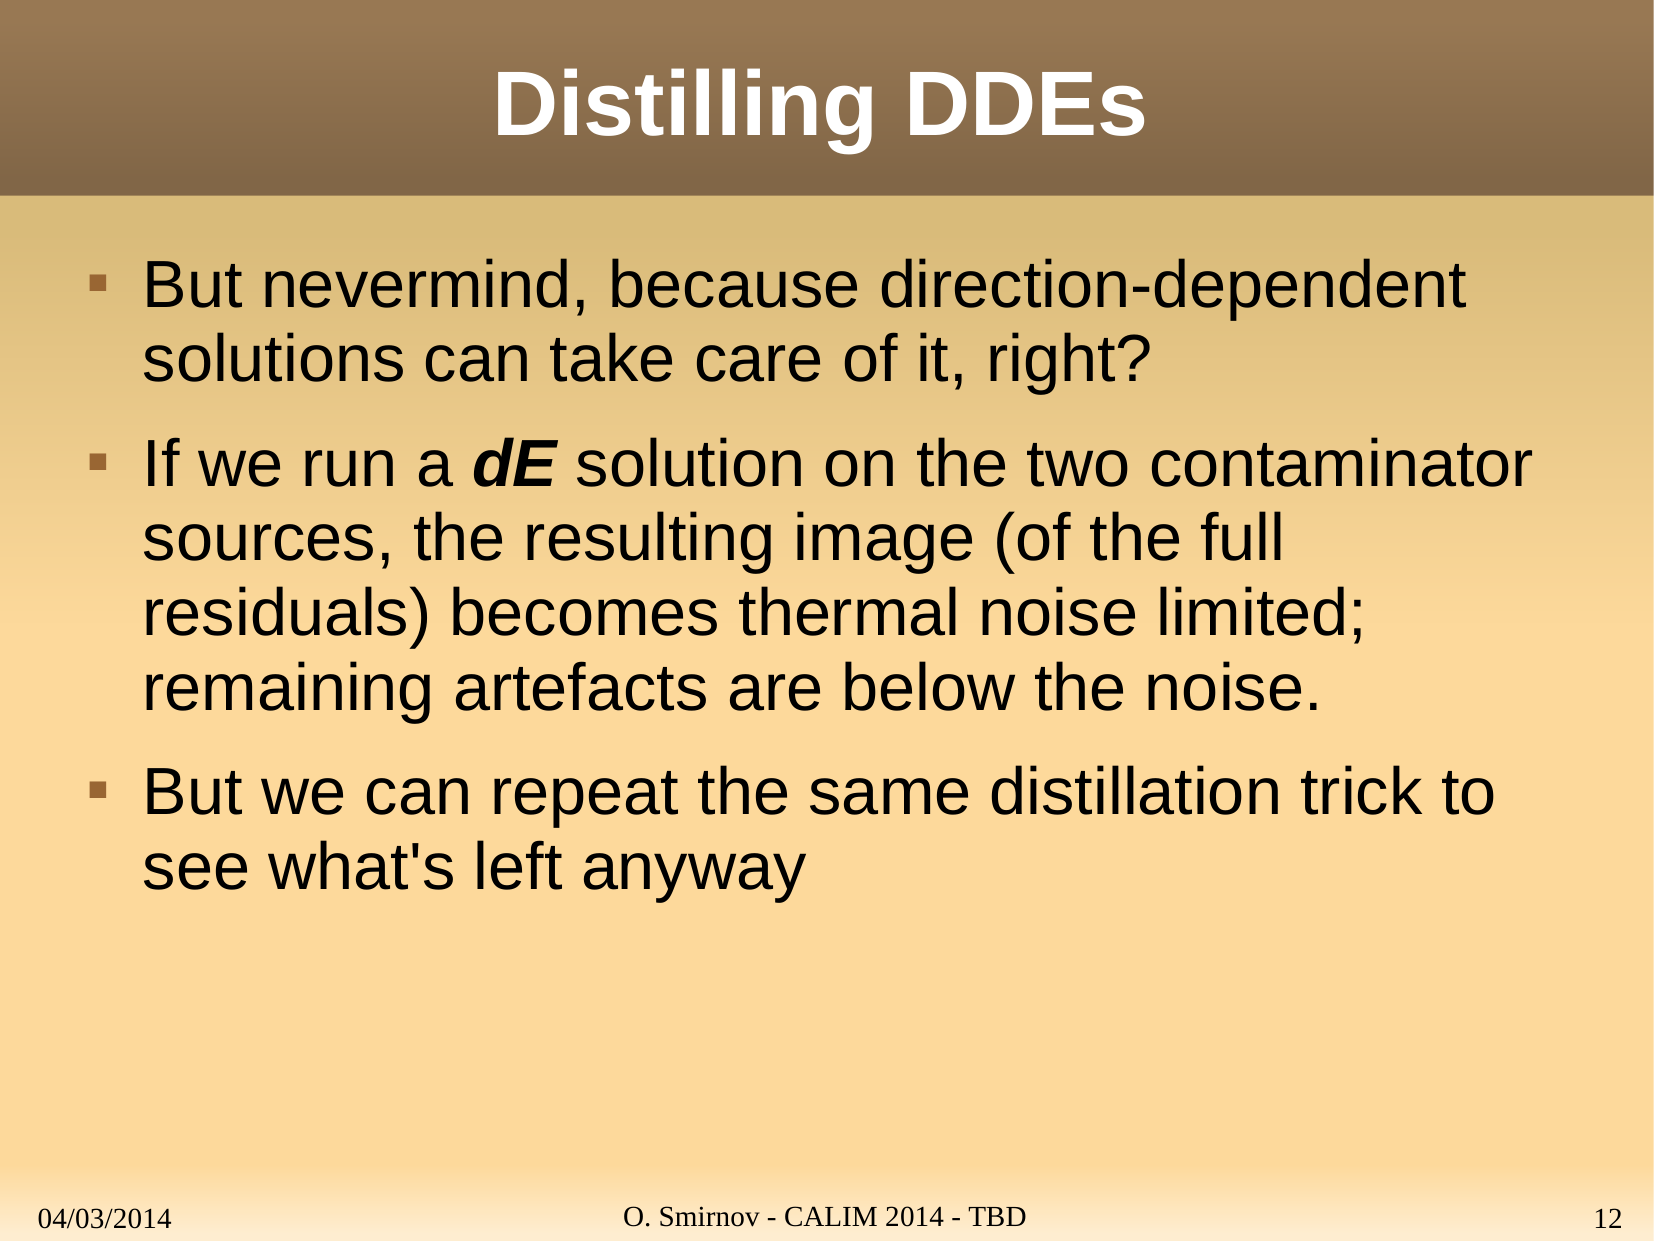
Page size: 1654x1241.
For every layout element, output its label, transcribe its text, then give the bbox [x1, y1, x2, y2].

title Distilling DDEs [76, 0, 1565, 208]
list But nevermind, because direction-dependent solutions can take care of it, right? If we run a dE solution on the two contaminator sources, the resulting image (of the full residuals) becomes thermal noise limited; remaining artefacts are below the noise. But we can repeat the same distillation trick to see what's left anyway [71, 246, 1561, 1066]
picture [0, 0, 1654, 1241]
